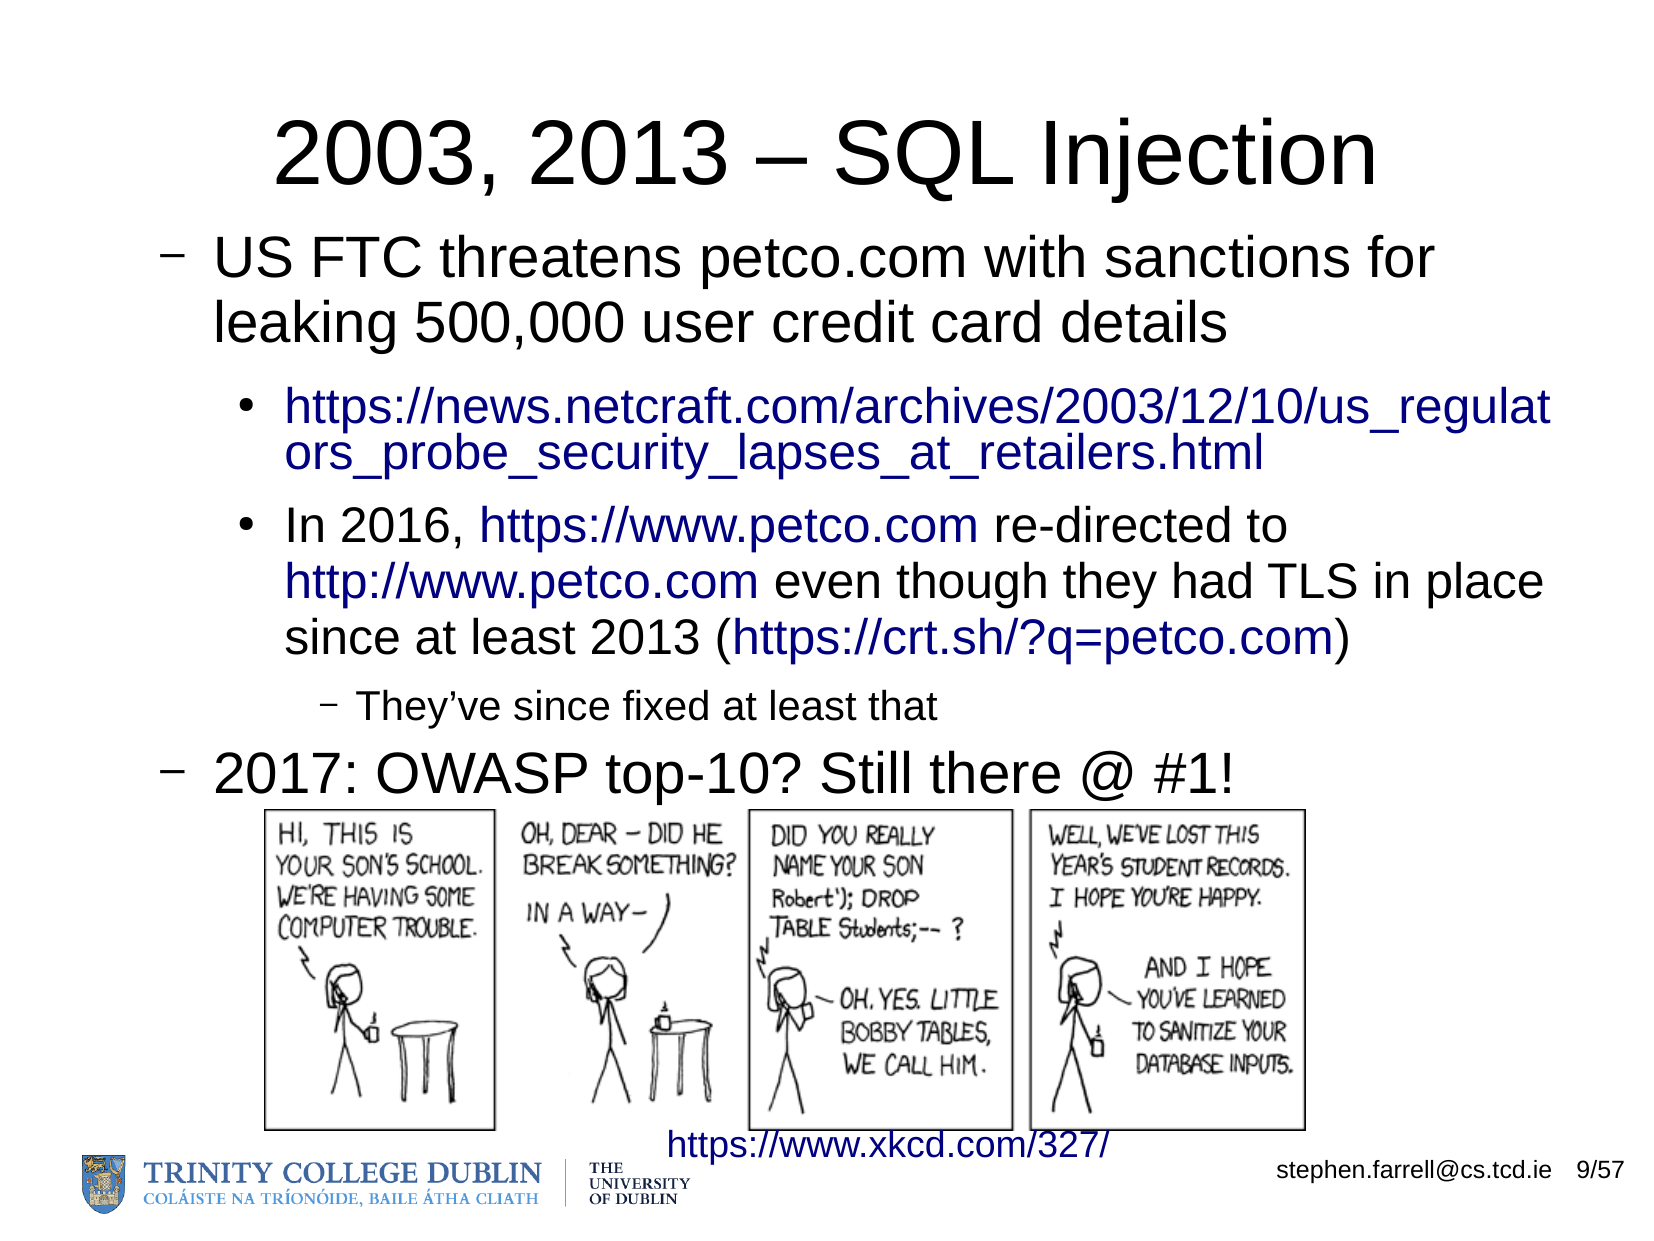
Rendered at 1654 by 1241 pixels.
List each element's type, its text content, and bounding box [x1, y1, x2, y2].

picture [82, 1155, 651, 1214]
text_box https://www.xkcd.com/327/ [651, 1116, 1291, 1216]
picture [264, 809, 1306, 1131]
list US FTC threatens petco.com with sanctions for leaking 500,000 user credit card details https://news.netcraft.com/archives/2003/12/10/us_regulators_probe_security_lapses_at_retailers.html In 2016, https://www.petco.com re-directed tohttp://www.petco.com even though they had TLS in place since at least 2013 (https://crt.sh/?q=petco.com) They’ve since fixed at least that 2017: OWASP top-10? Still there @ #1! [71, 225, 1561, 945]
title 2003, 2013 – SQL Injection [82, 49, 1571, 257]
